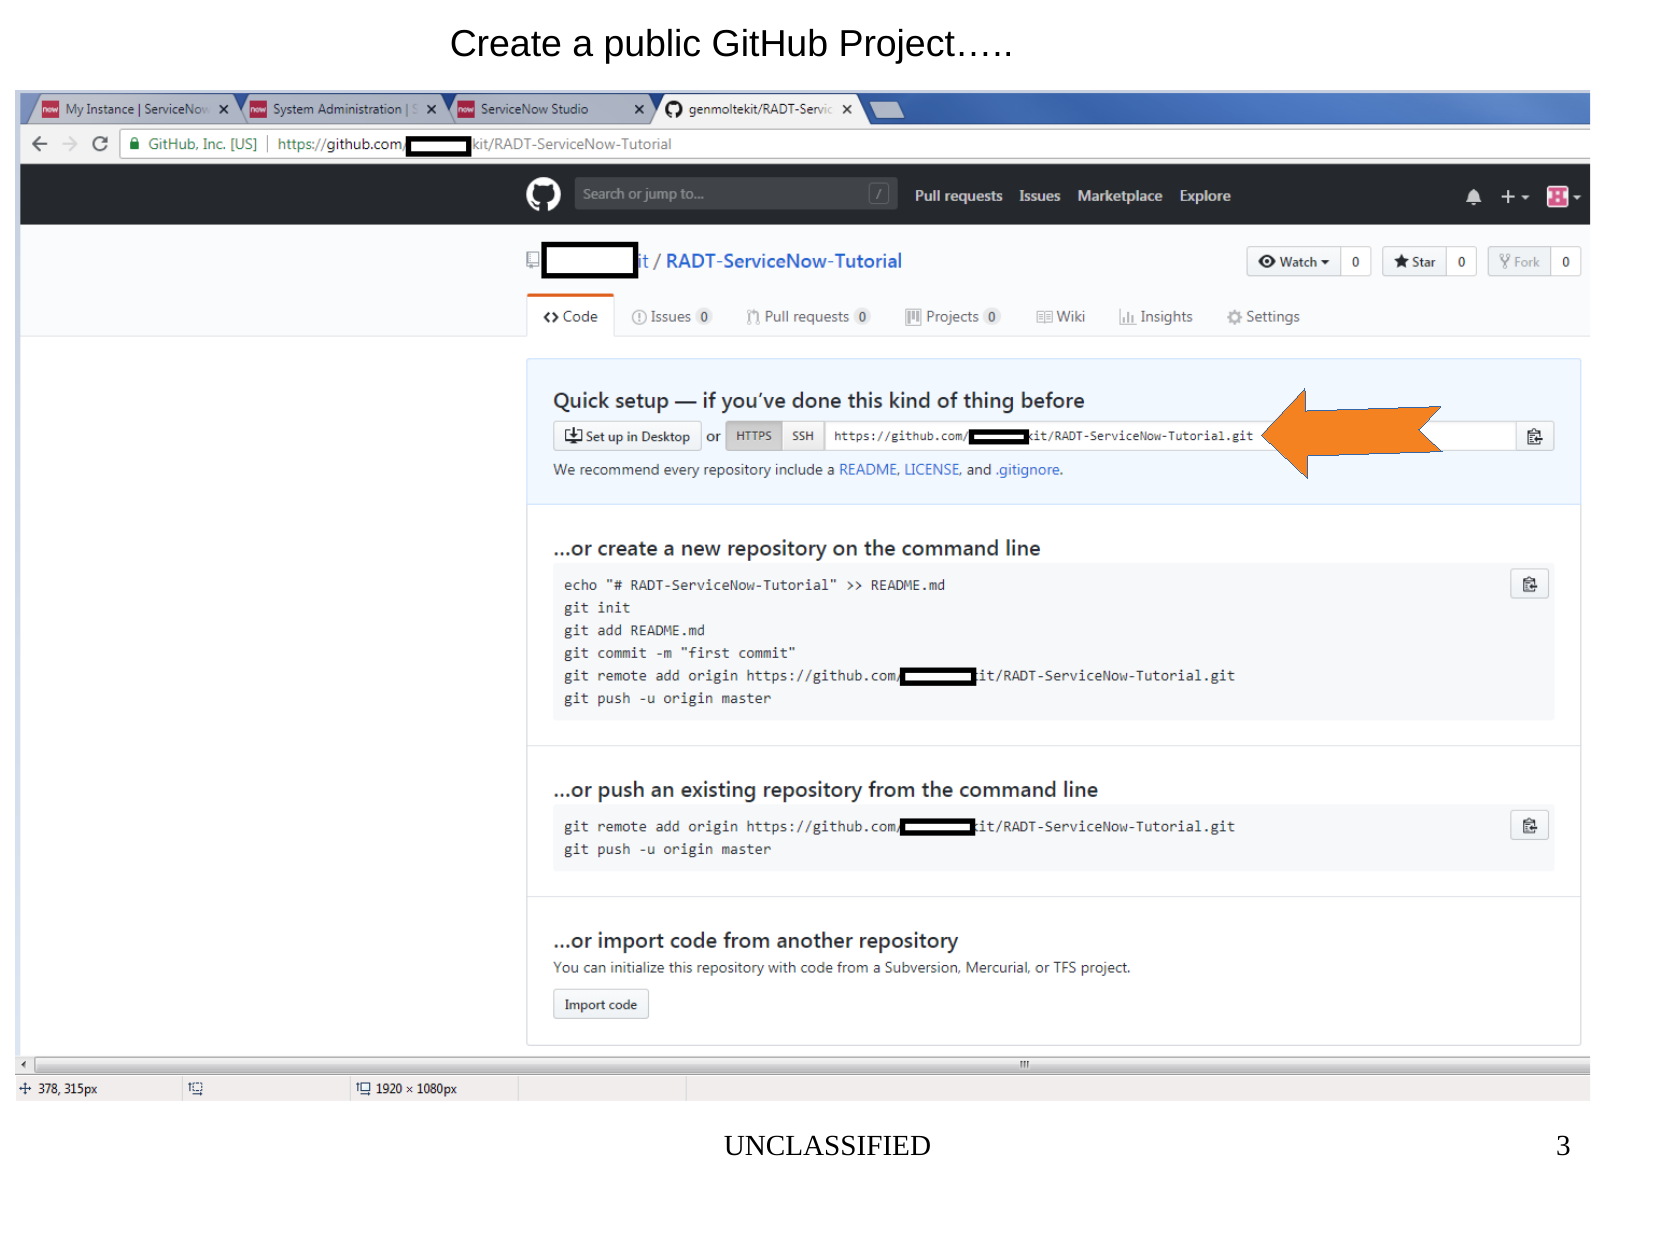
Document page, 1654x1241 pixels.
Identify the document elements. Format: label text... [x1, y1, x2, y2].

picture [15, 90, 1591, 1103]
text_box Create a public GitHub Project….. [435, 15, 1321, 72]
text_box [1261, 388, 1443, 479]
